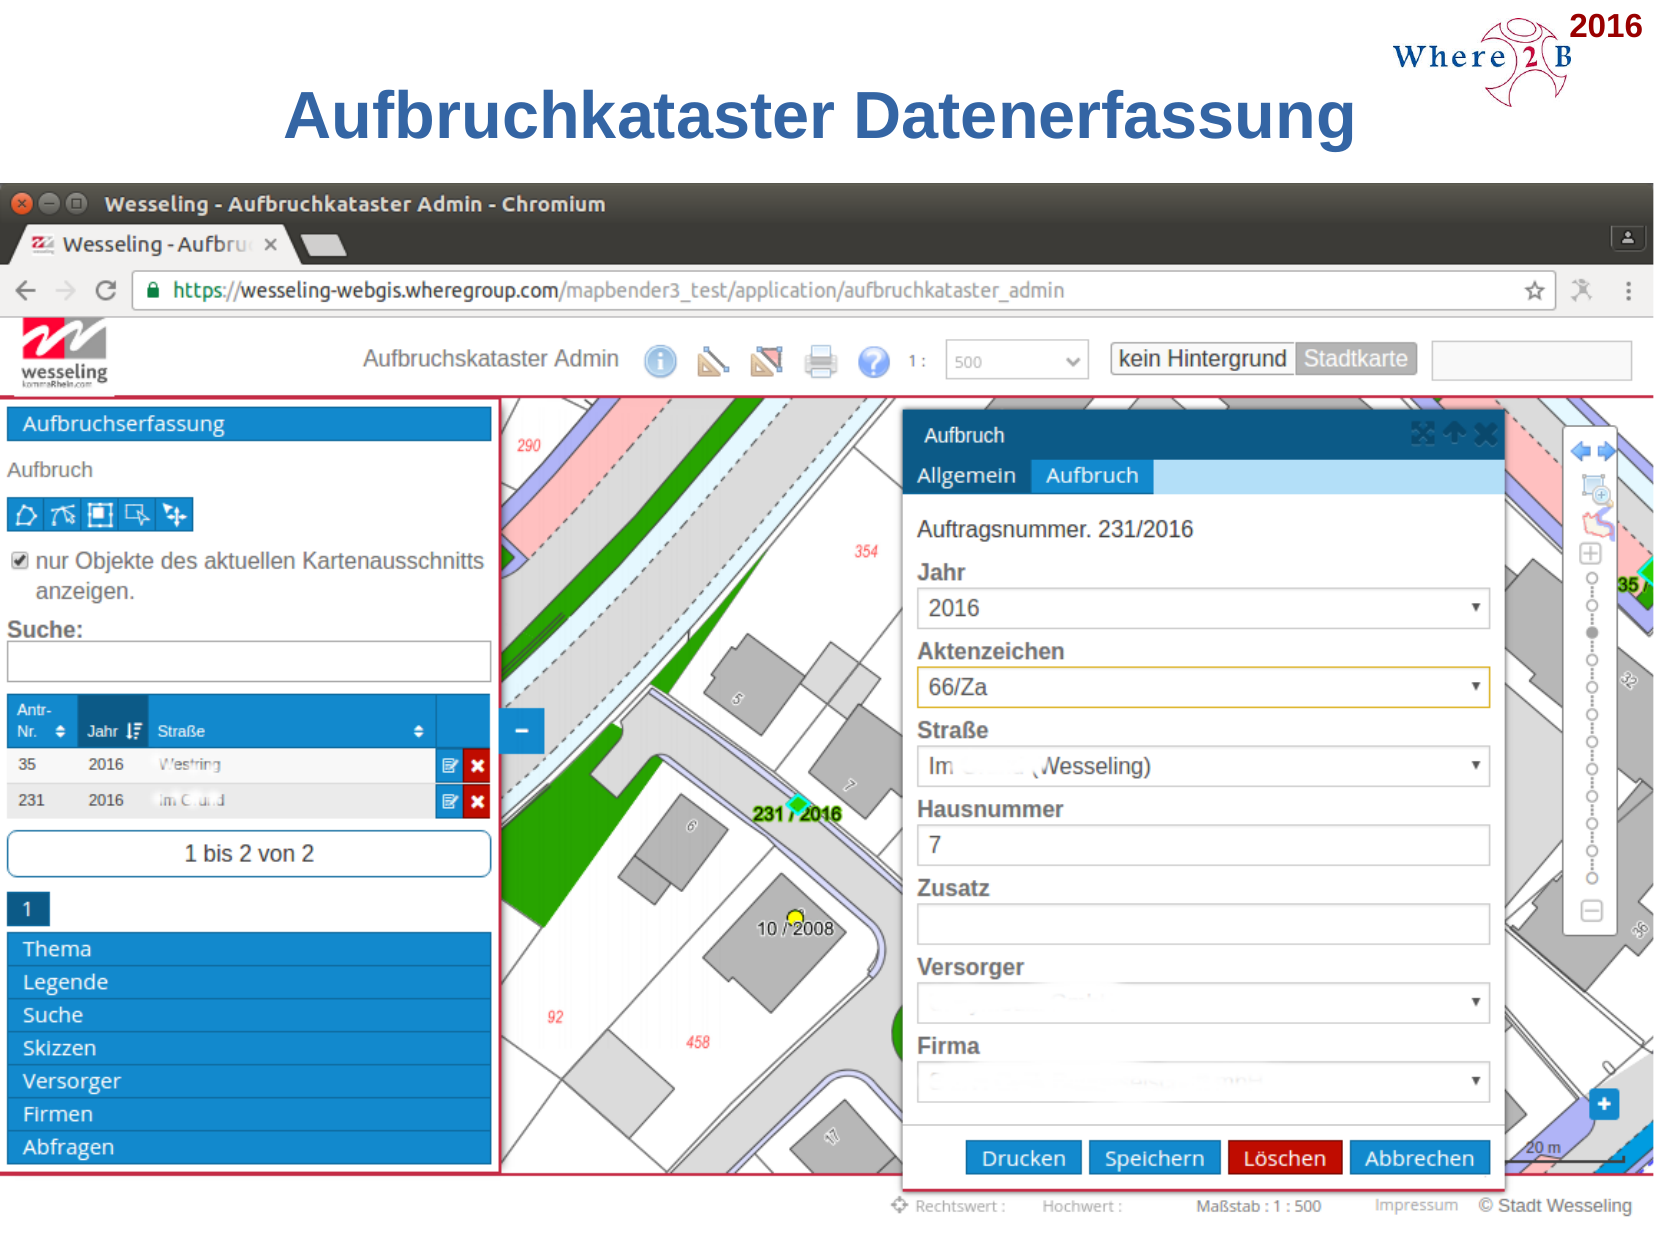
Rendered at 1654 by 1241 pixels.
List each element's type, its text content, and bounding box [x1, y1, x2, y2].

picture [0, 183, 1654, 1235]
picture [1393, 18, 1571, 107]
title Aufbruchkataster Datenerfassung [76, 41, 1565, 183]
